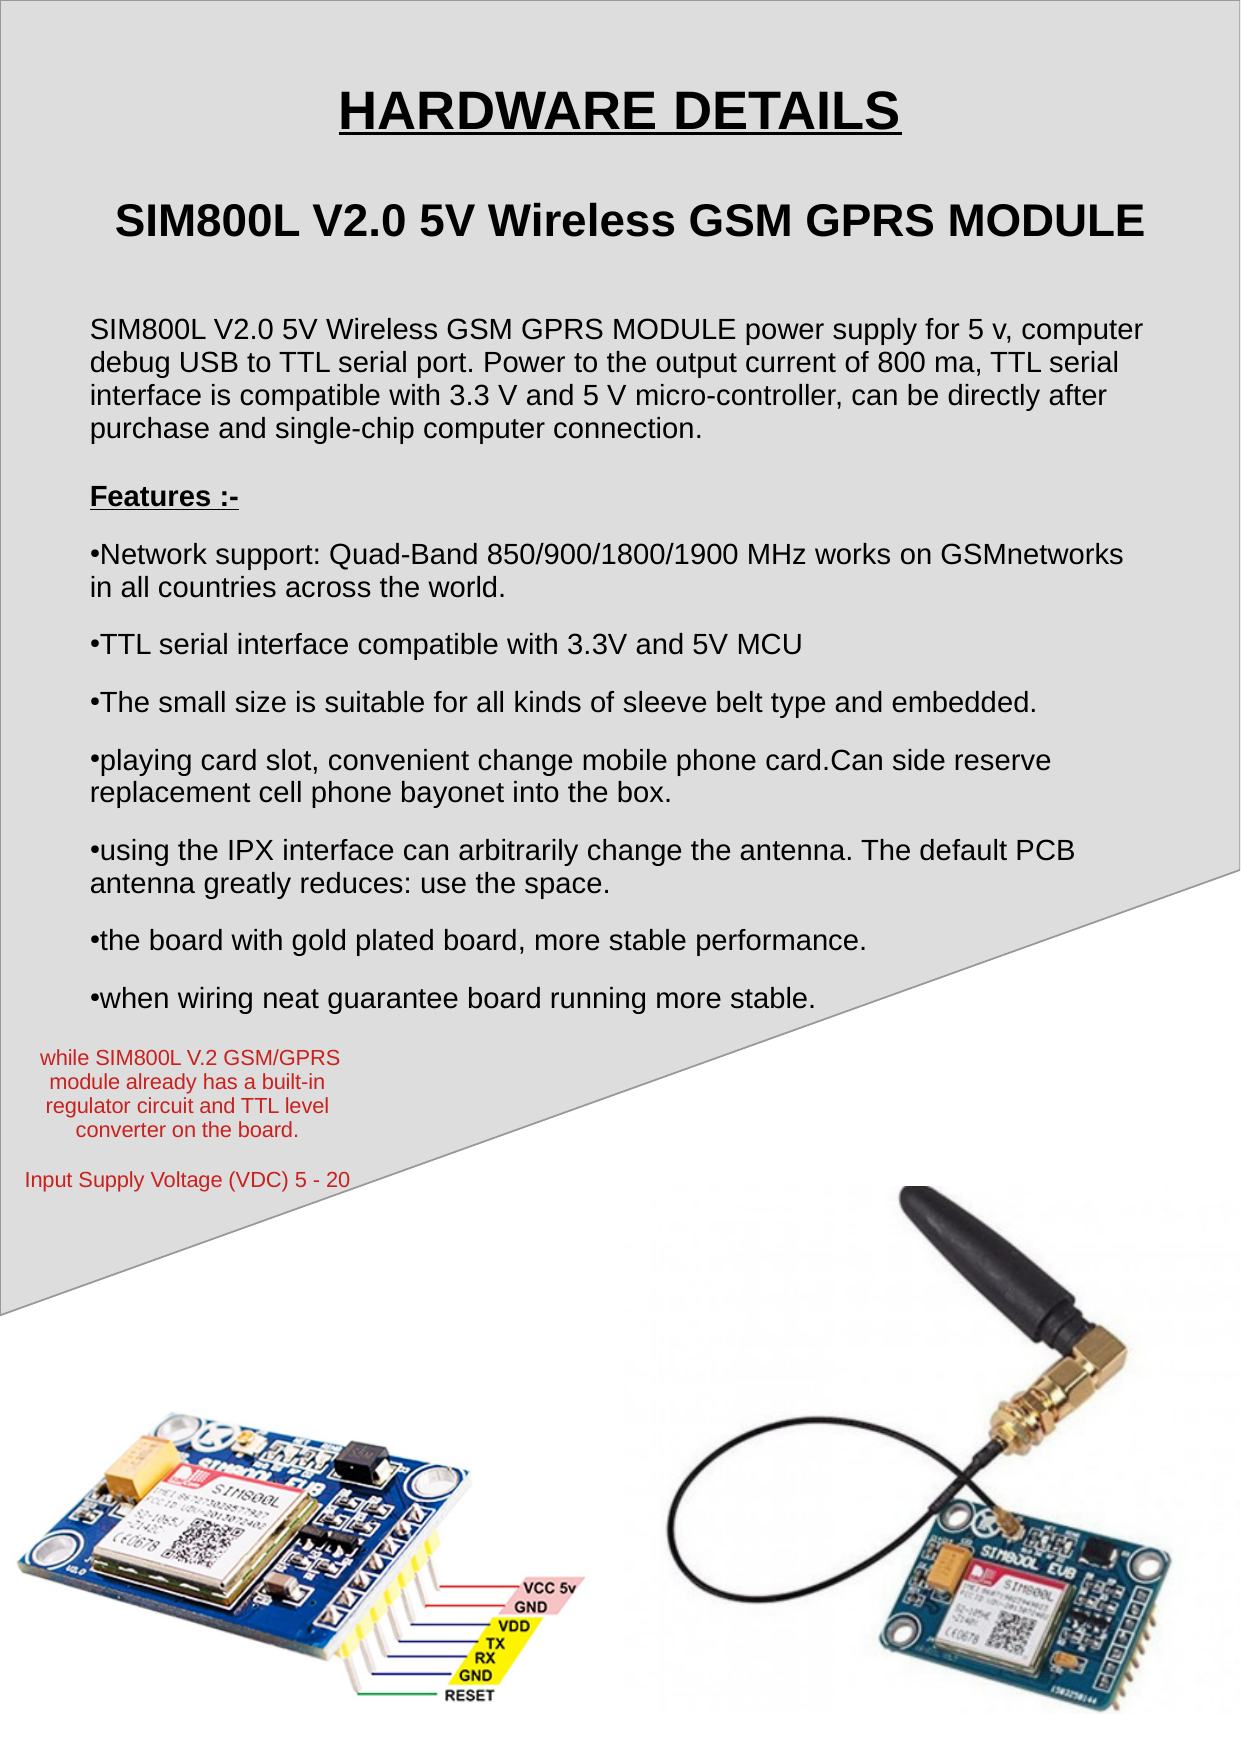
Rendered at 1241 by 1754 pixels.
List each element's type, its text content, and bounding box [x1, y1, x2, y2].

text_box Features :- Network support: Quad-Band 850/900/1800/1900 MHz works on GSMnetworks in all countries across the world. TTL serial interface compatible with 3.3V and 5V MCU The small size is suitable for all kinds of sleeve belt type and embedded. playing card slot, convenient change mobile phone card.Can side reserve replacement cell phone bayonet into the box. using the IPX interface can arbitrarily change the antenna. The default PCB antenna greatly reduces: use the space. the board with gold plated board, more stable performance. when wiring neat guarantee board running more stable. [75, 472, 1163, 1045]
picture [624, 1186, 1241, 1714]
text_box HARDWARE DETAILS [0, 72, 1241, 149]
picture [0, 1325, 594, 1754]
text_box SIM800L V2.0 5V Wireless GSM GPRS MODULE [61, 187, 1201, 302]
text_box while SIM800L V.2 GSM/GPRS module already has a built-in regulator circuit and TTL level converter on the board. Input Supply Voltage (VDC) 5 - 20 [0, 1038, 376, 1287]
text_box SIM800L V2.0 5V Wireless GSM GPRS MODULE power supply for 5 v, computer debug USB to TTL serial port. Power to the output current of 800 ma, TTL serial interface is compatible with 3.3 V and 5 V micro-controller, can be directly after purchase and single-chip computer connection. [75, 305, 1163, 472]
